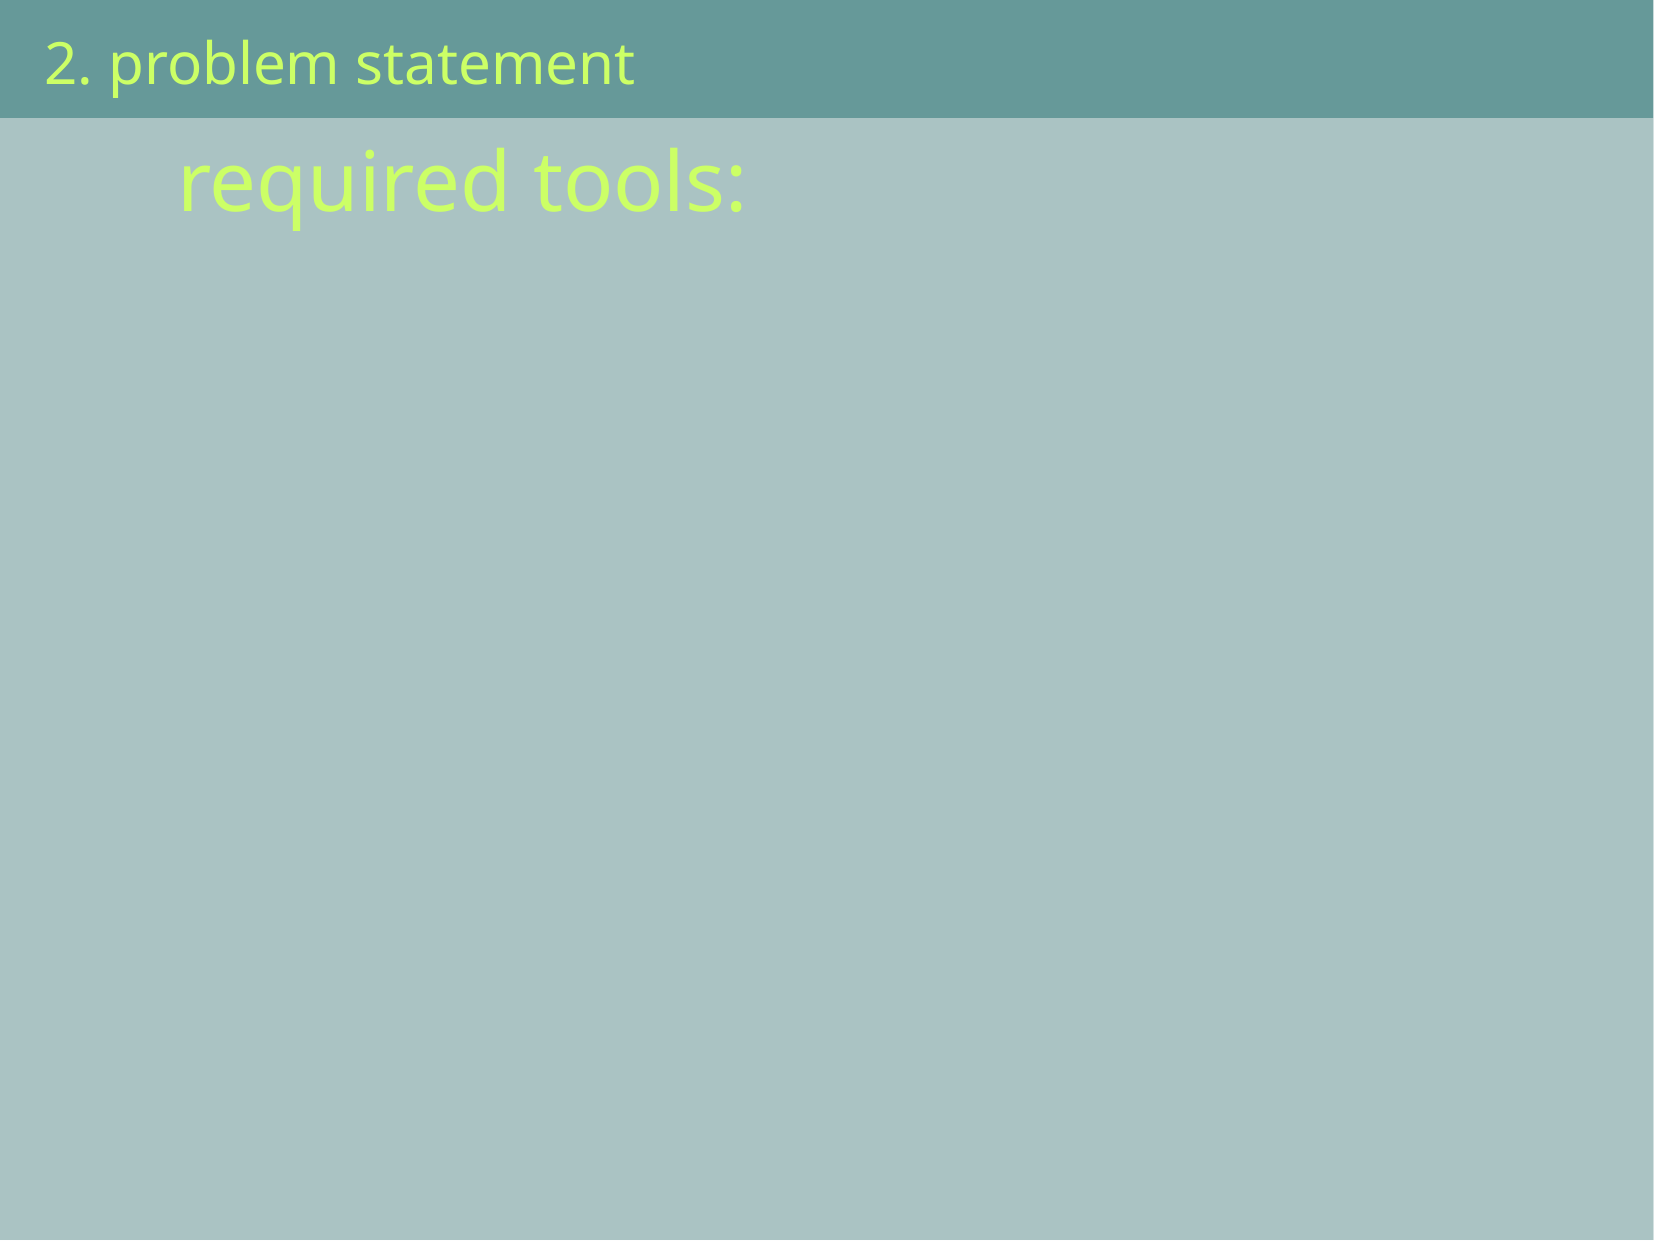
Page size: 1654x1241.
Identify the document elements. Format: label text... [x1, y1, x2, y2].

text_box 2. problem statement [29, 14, 590, 119]
text_box [0, 118, 1654, 1241]
text_box required tools: [162, 114, 951, 321]
